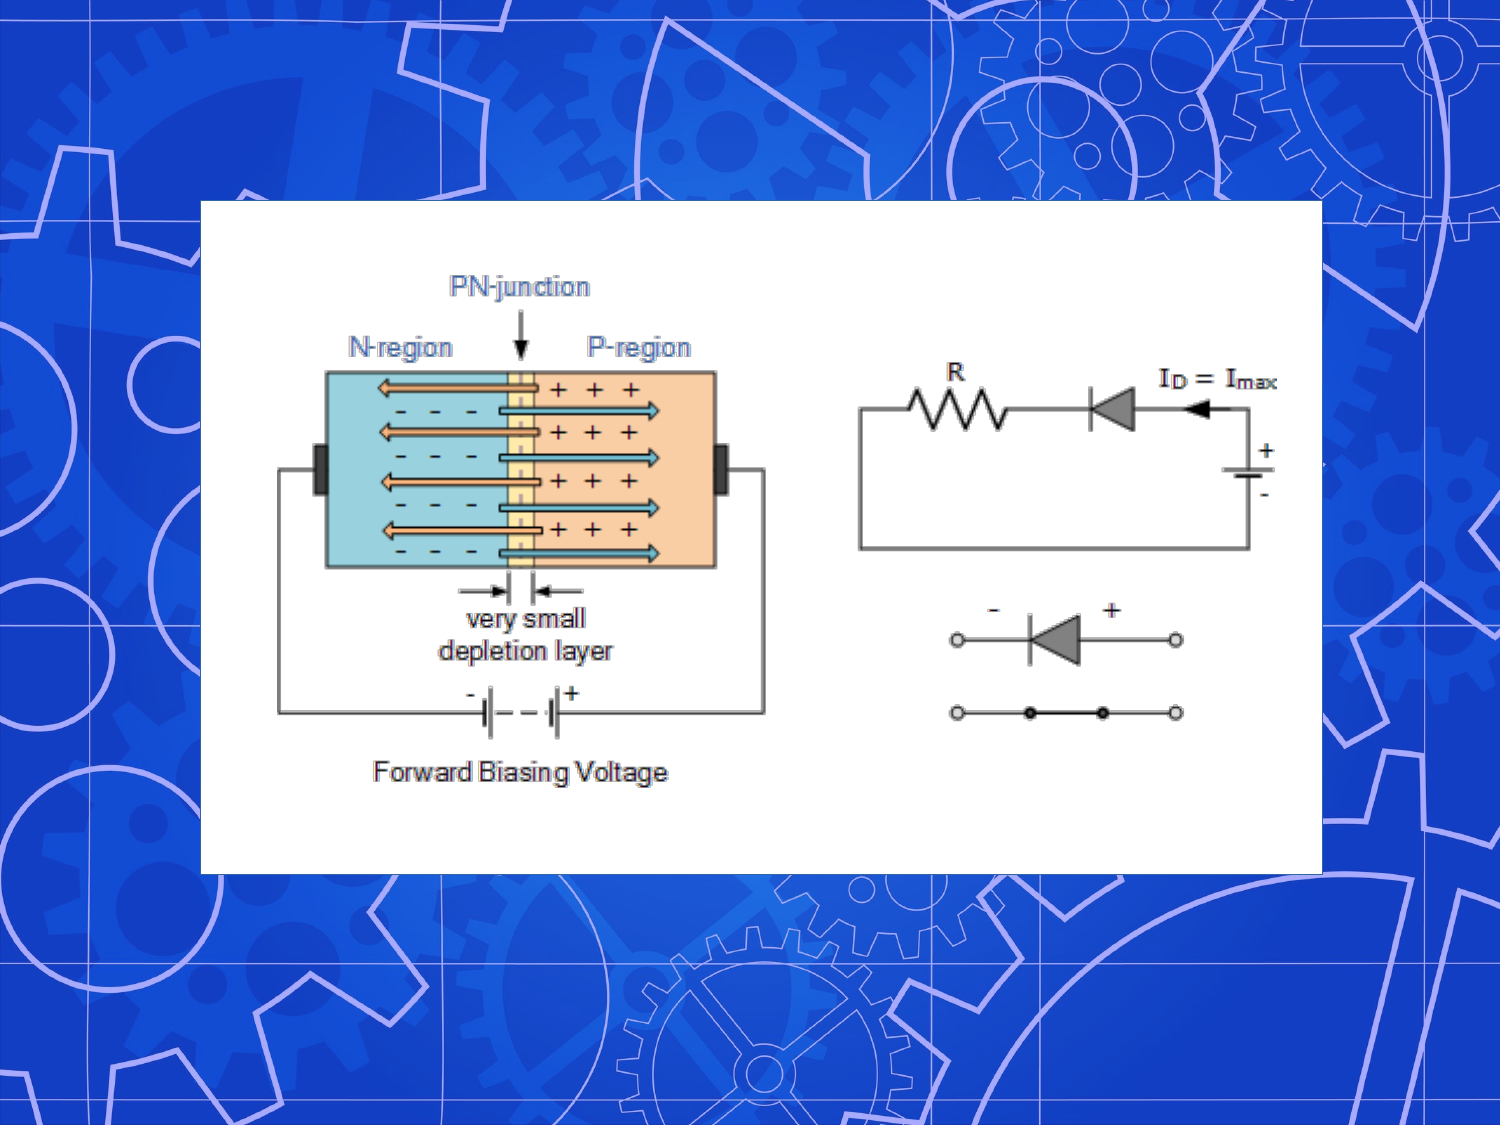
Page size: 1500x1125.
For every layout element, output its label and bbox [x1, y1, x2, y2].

picture [0, 0, 1500, 1125]
text_box [200, 200, 1323, 875]
